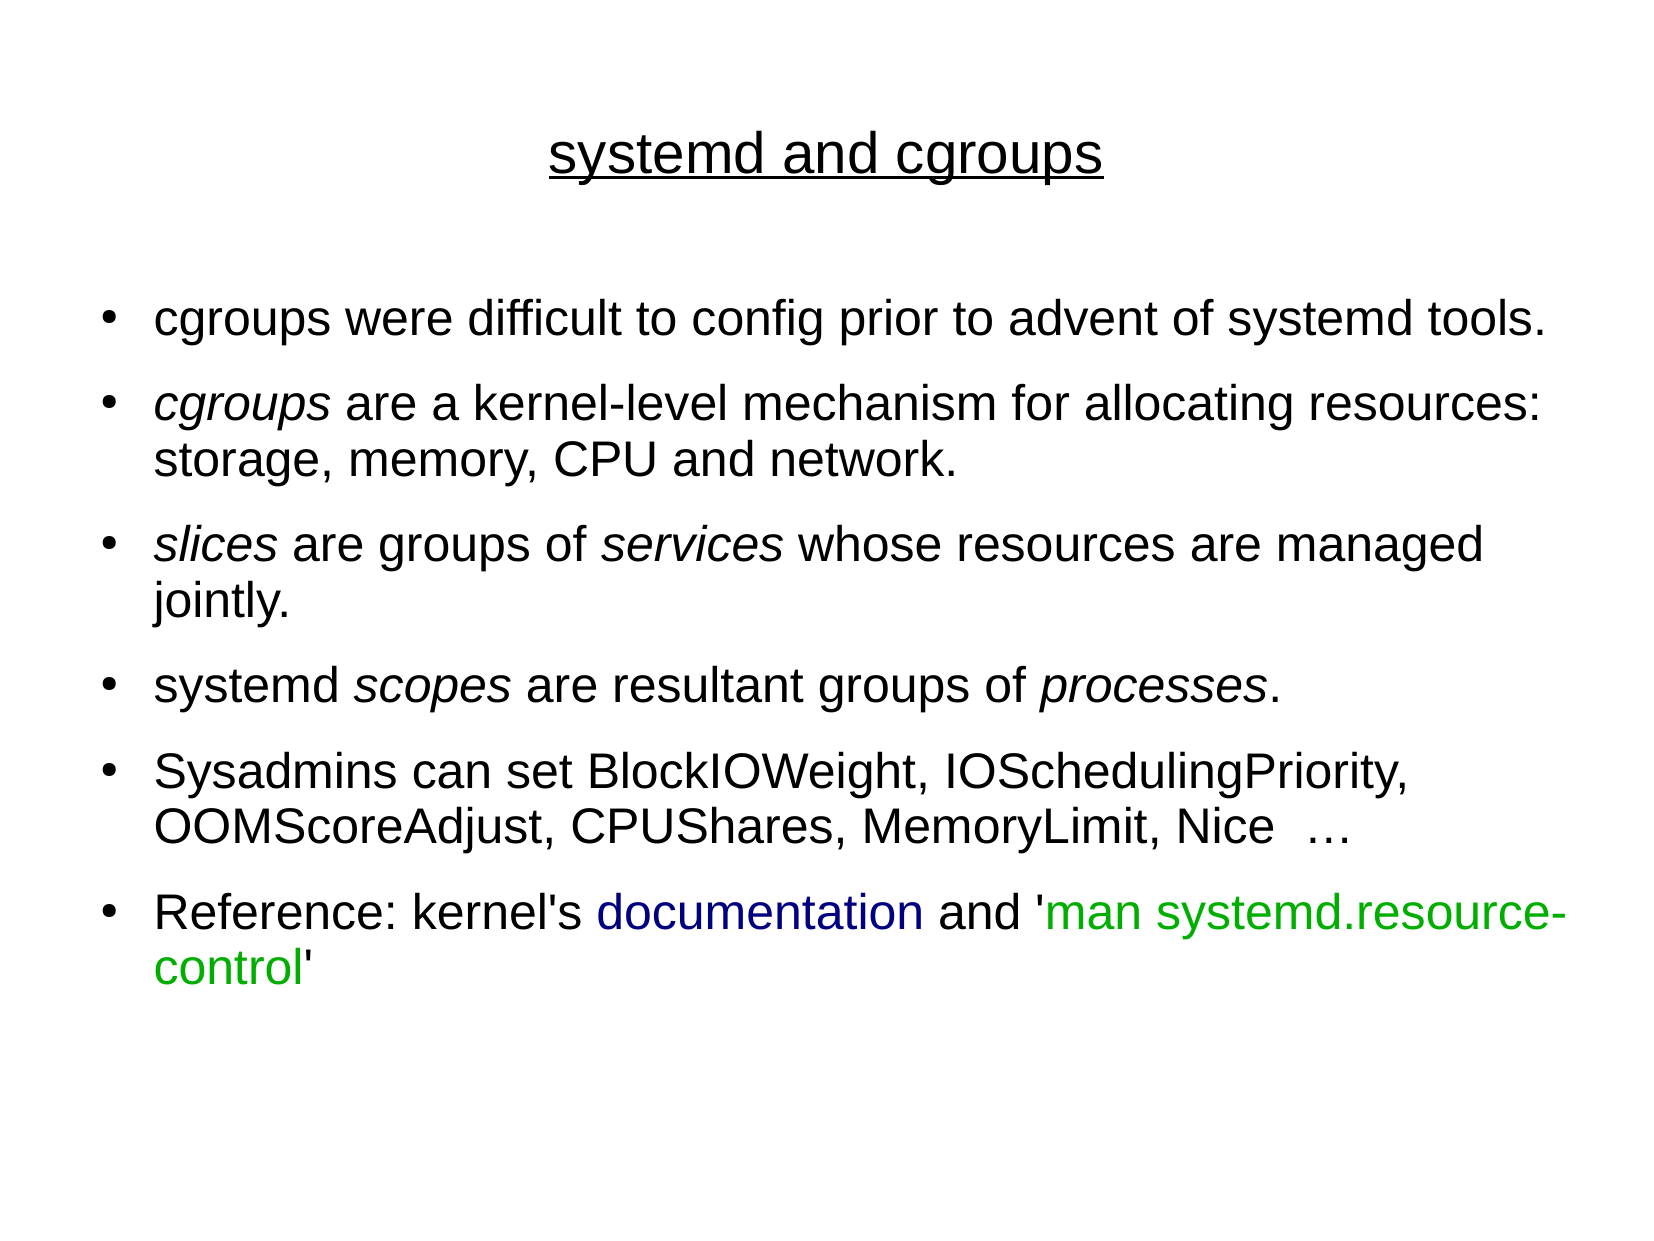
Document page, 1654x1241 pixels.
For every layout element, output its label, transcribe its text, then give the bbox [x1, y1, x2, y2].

title systemd and cgroups [82, 49, 1571, 257]
list cgroups were difficult to config prior to advent of systemd tools. cgroups are a kernel-level mechanism for allocating resources: storage, memory, CPU and network. slices are groups of services whose resources are managed jointly. systemd scopes are resultant groups of processes. Sysadmins can set BlockIOWeight, IOSchedulingPriority, OOMScoreAdjust, CPUShares, MemoryLimit, Nice … Reference: kernel's documentation and 'man systemd.resource-control' [82, 290, 1605, 1069]
